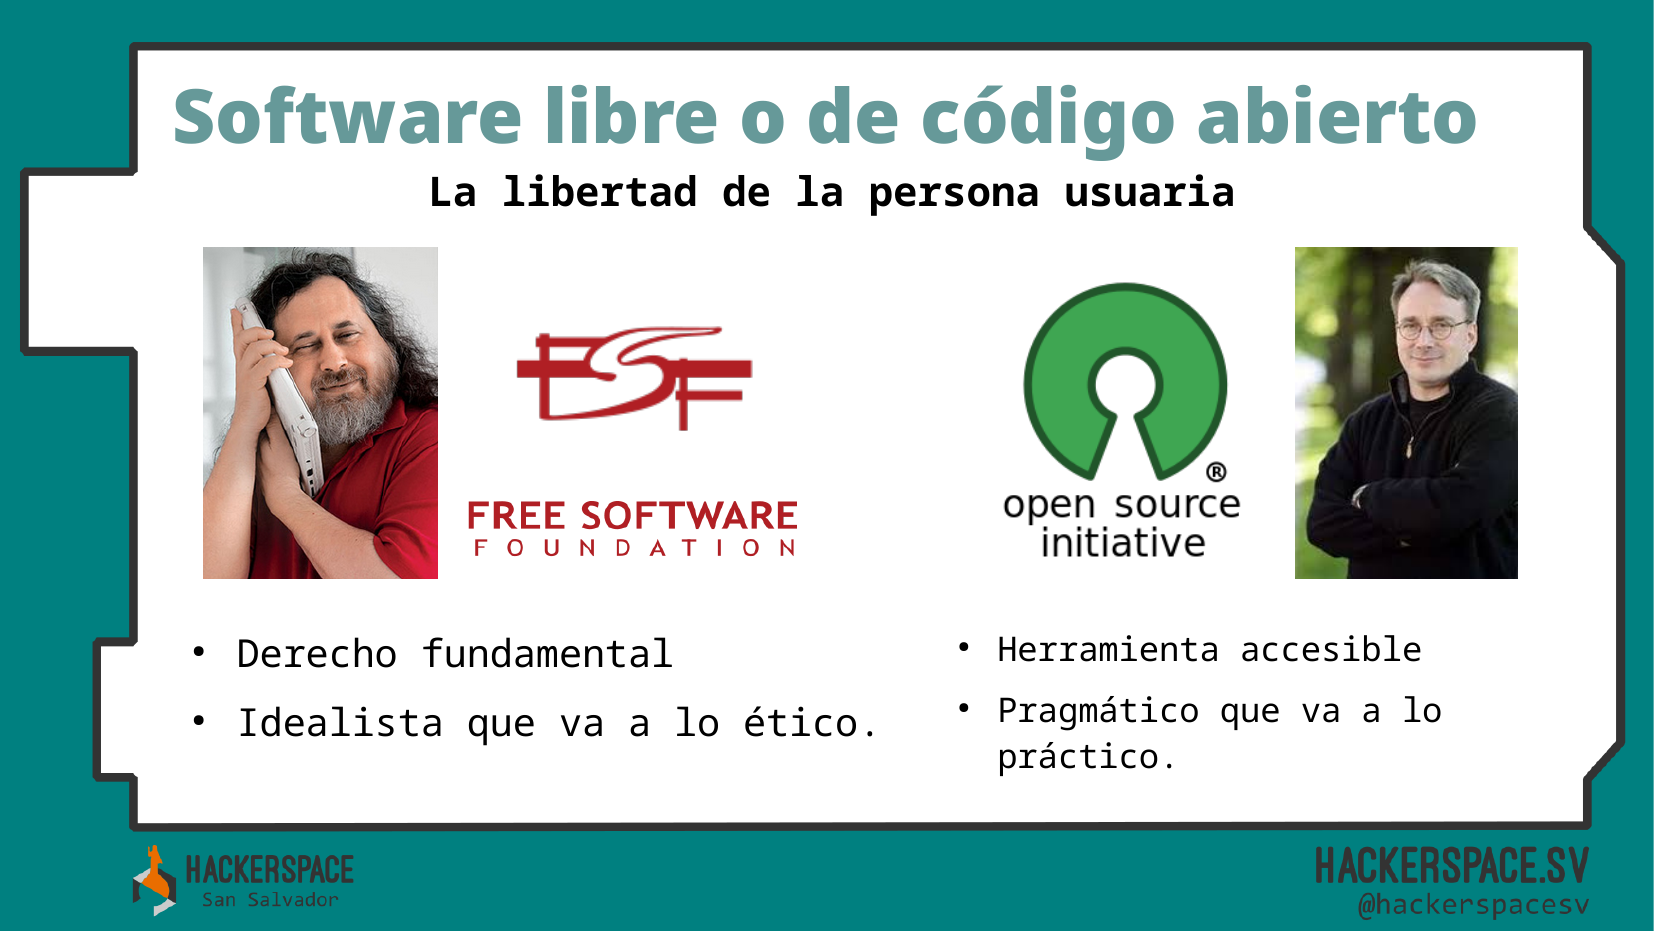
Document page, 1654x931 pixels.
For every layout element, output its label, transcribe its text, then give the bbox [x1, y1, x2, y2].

list La libertad de la persona usuaria [147, 162, 1518, 219]
list Derecho fundamental Idealista que va a lo ético. [177, 625, 904, 793]
title Software libre o de código abierto [82, 37, 1571, 193]
picture [0, 0, 1654, 931]
list Herramienta accesible Pragmático que va a lo práctico. [944, 625, 1571, 780]
